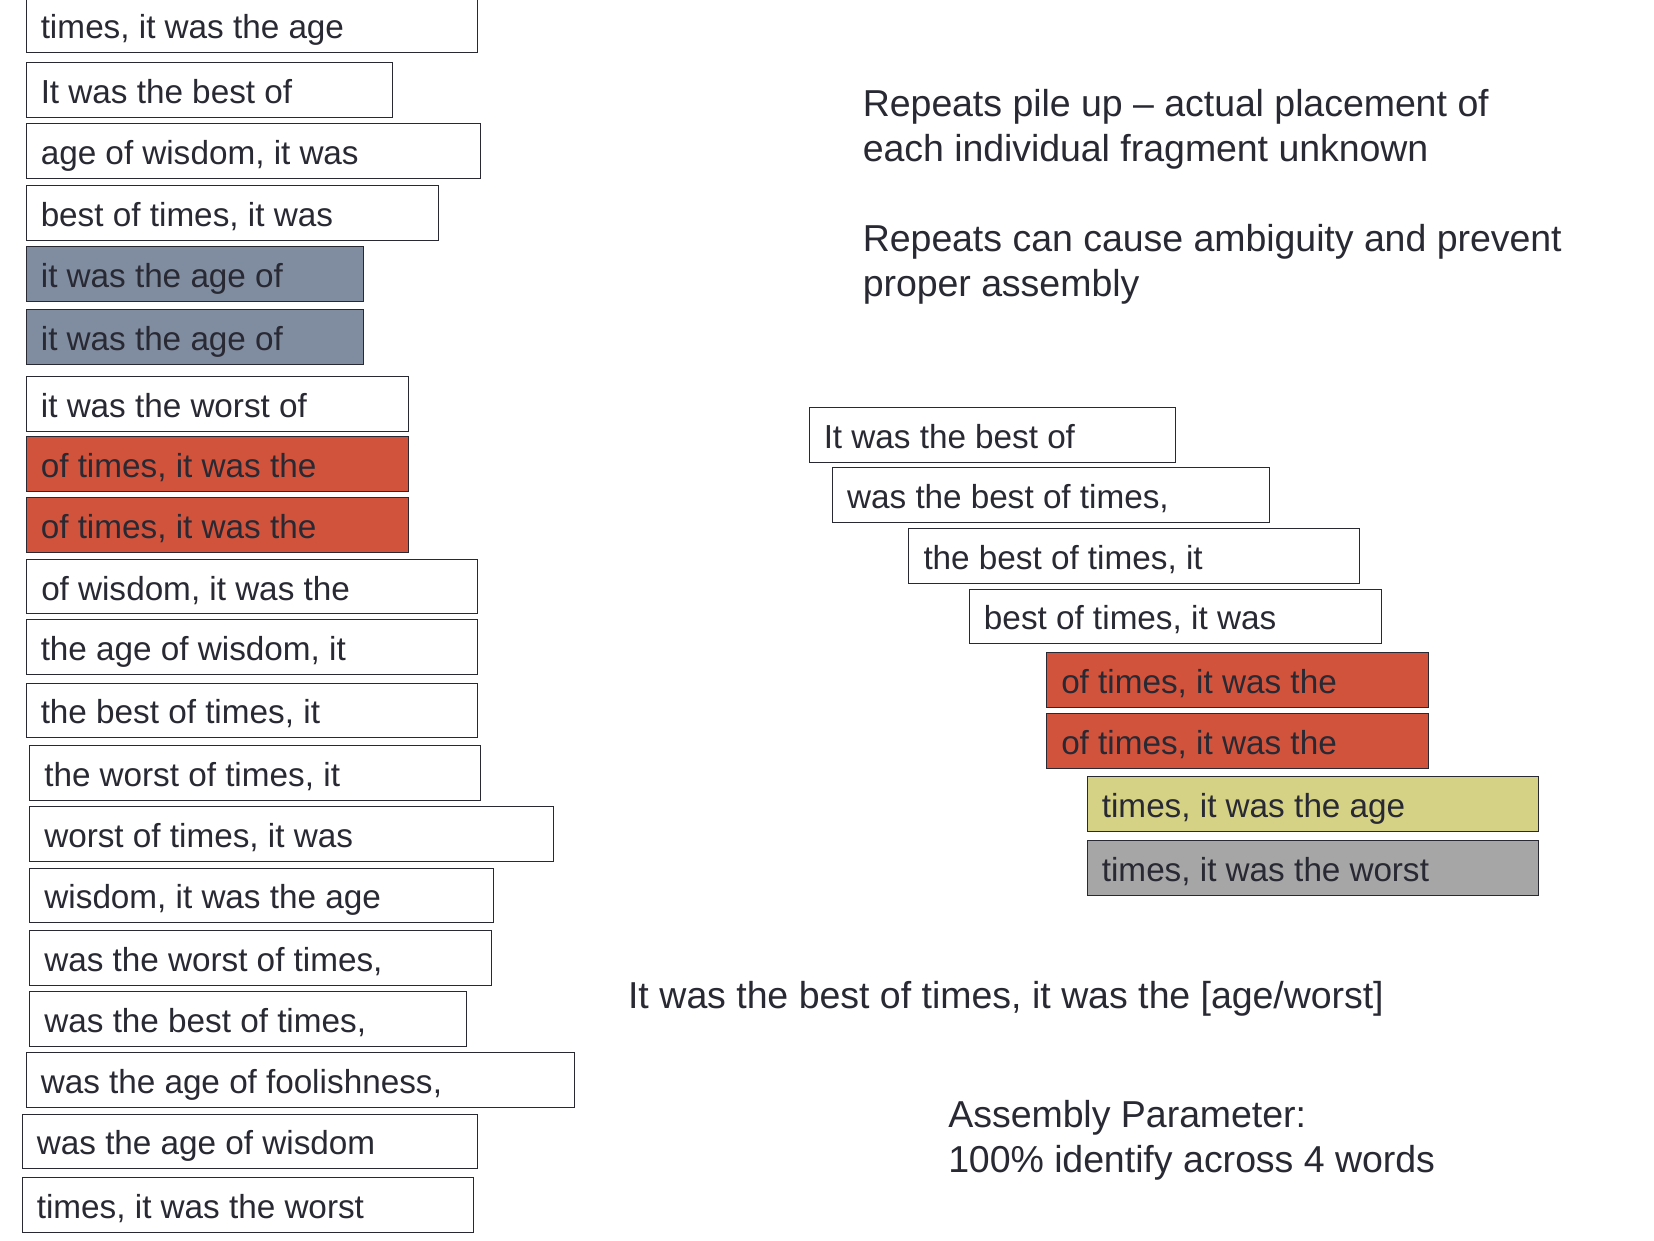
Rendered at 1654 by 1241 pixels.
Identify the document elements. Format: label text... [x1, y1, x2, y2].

text_box the worst of times, it [29, 745, 481, 801]
text_box worst of times, it was [29, 806, 554, 862]
text_box of times, it was the [26, 436, 409, 492]
text_box age of wisdom, it was [26, 123, 481, 179]
text_box wisdom, it was the age [29, 868, 494, 923]
text_box of times, it was the [26, 497, 409, 553]
text_box Assembly Parameter: 100% identify across 4 words [933, 1082, 1590, 1188]
text_box it was the age of [26, 309, 364, 365]
text_box it was the worst of [26, 376, 409, 432]
text_box was the best of times, [29, 991, 467, 1047]
text_box times, it was the worst [1087, 840, 1539, 896]
text_box times, it was the age [1087, 776, 1539, 832]
text_box it was the age of [26, 246, 364, 302]
text_box the best of times, it [26, 683, 478, 738]
text_box It was the best of times, it was the [age/worst] [613, 963, 1539, 1024]
text_box times, it was the worst [22, 1177, 474, 1233]
text_box best of times, it was [26, 185, 439, 241]
text_box was the worst of times, [29, 930, 492, 986]
text_box of times, it was the [1046, 713, 1429, 769]
text_box the age of wisdom, it [26, 619, 478, 675]
text_box Repeats pile up – actual placement of each individual fragment unknown Repeats can cause ambiguity and prevent proper assembly [848, 72, 1590, 312]
text_box the best of times, it [908, 528, 1360, 584]
text_box times, it was the age [26, 0, 478, 53]
text_box It was the best of [809, 407, 1176, 463]
text_box was the age of wisdom [22, 1114, 478, 1169]
text_box It was the best of [26, 62, 393, 118]
text_box best of times, it was [969, 589, 1382, 644]
text_box was the best of times, [832, 467, 1270, 523]
text_box of times, it was the [1046, 652, 1429, 708]
text_box was the age of foolishness, [26, 1052, 575, 1108]
text_box of wisdom, it was the [26, 559, 478, 614]
